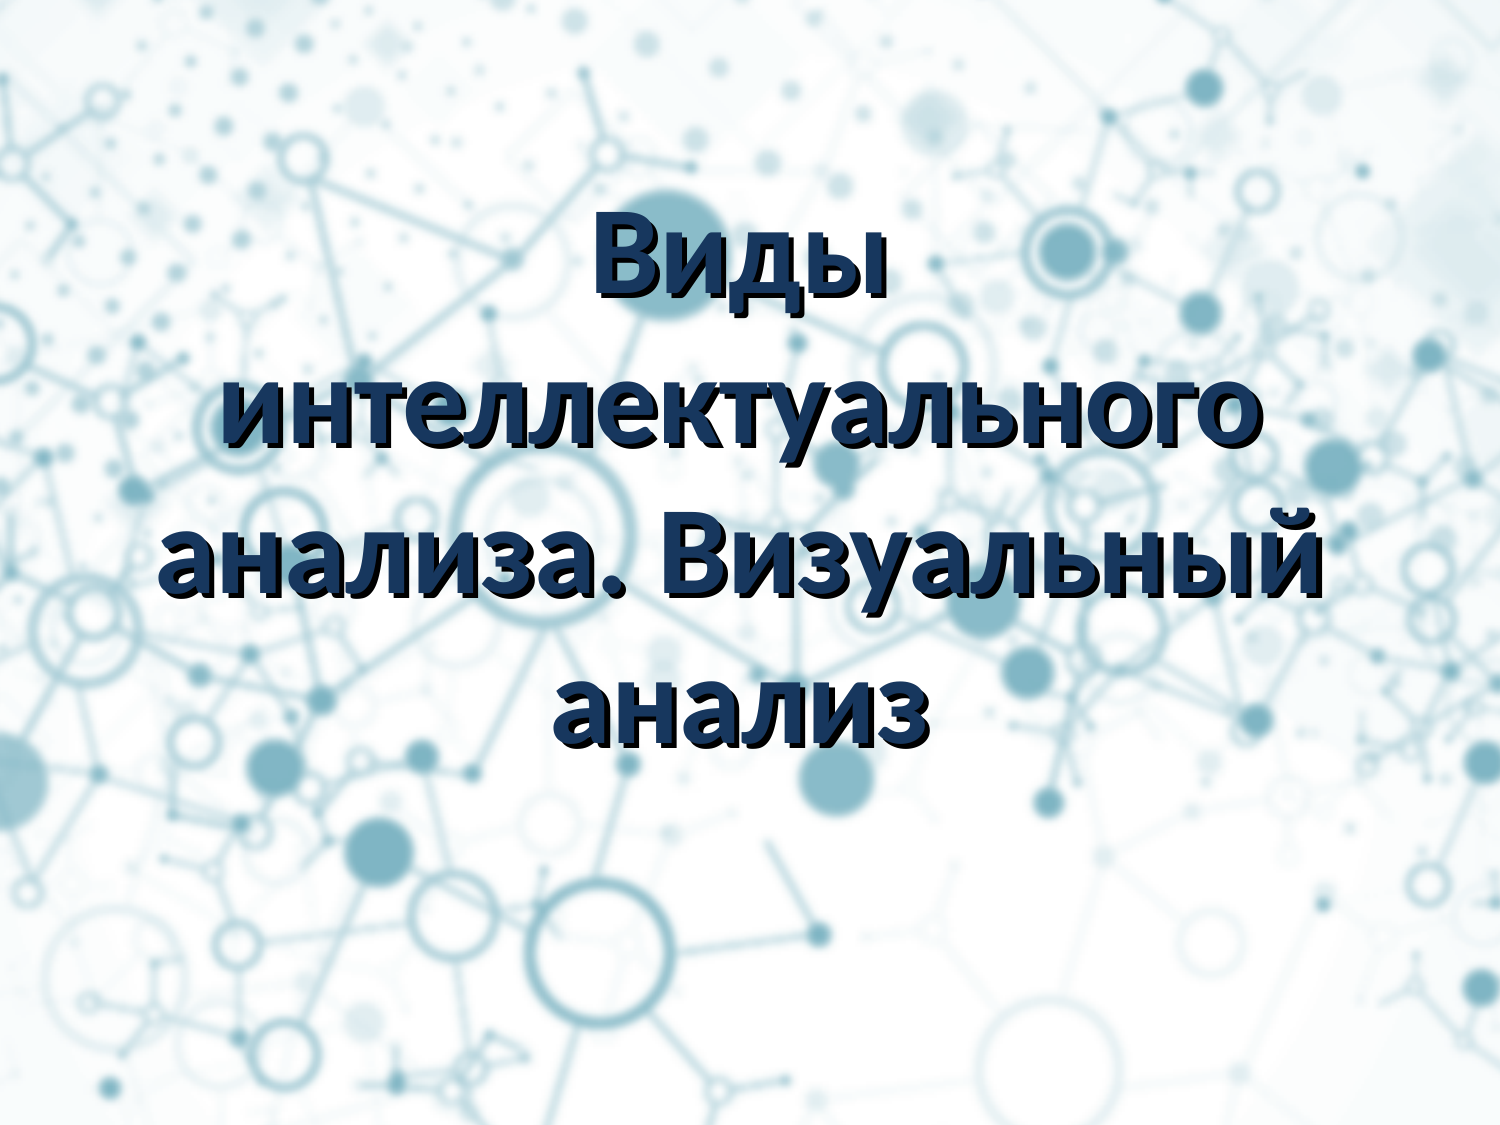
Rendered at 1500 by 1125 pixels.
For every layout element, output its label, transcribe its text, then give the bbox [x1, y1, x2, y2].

picture [0, 0, 1500, 1125]
title Виды интеллектуального анализа. Визуальный анализ [64, 160, 1415, 681]
